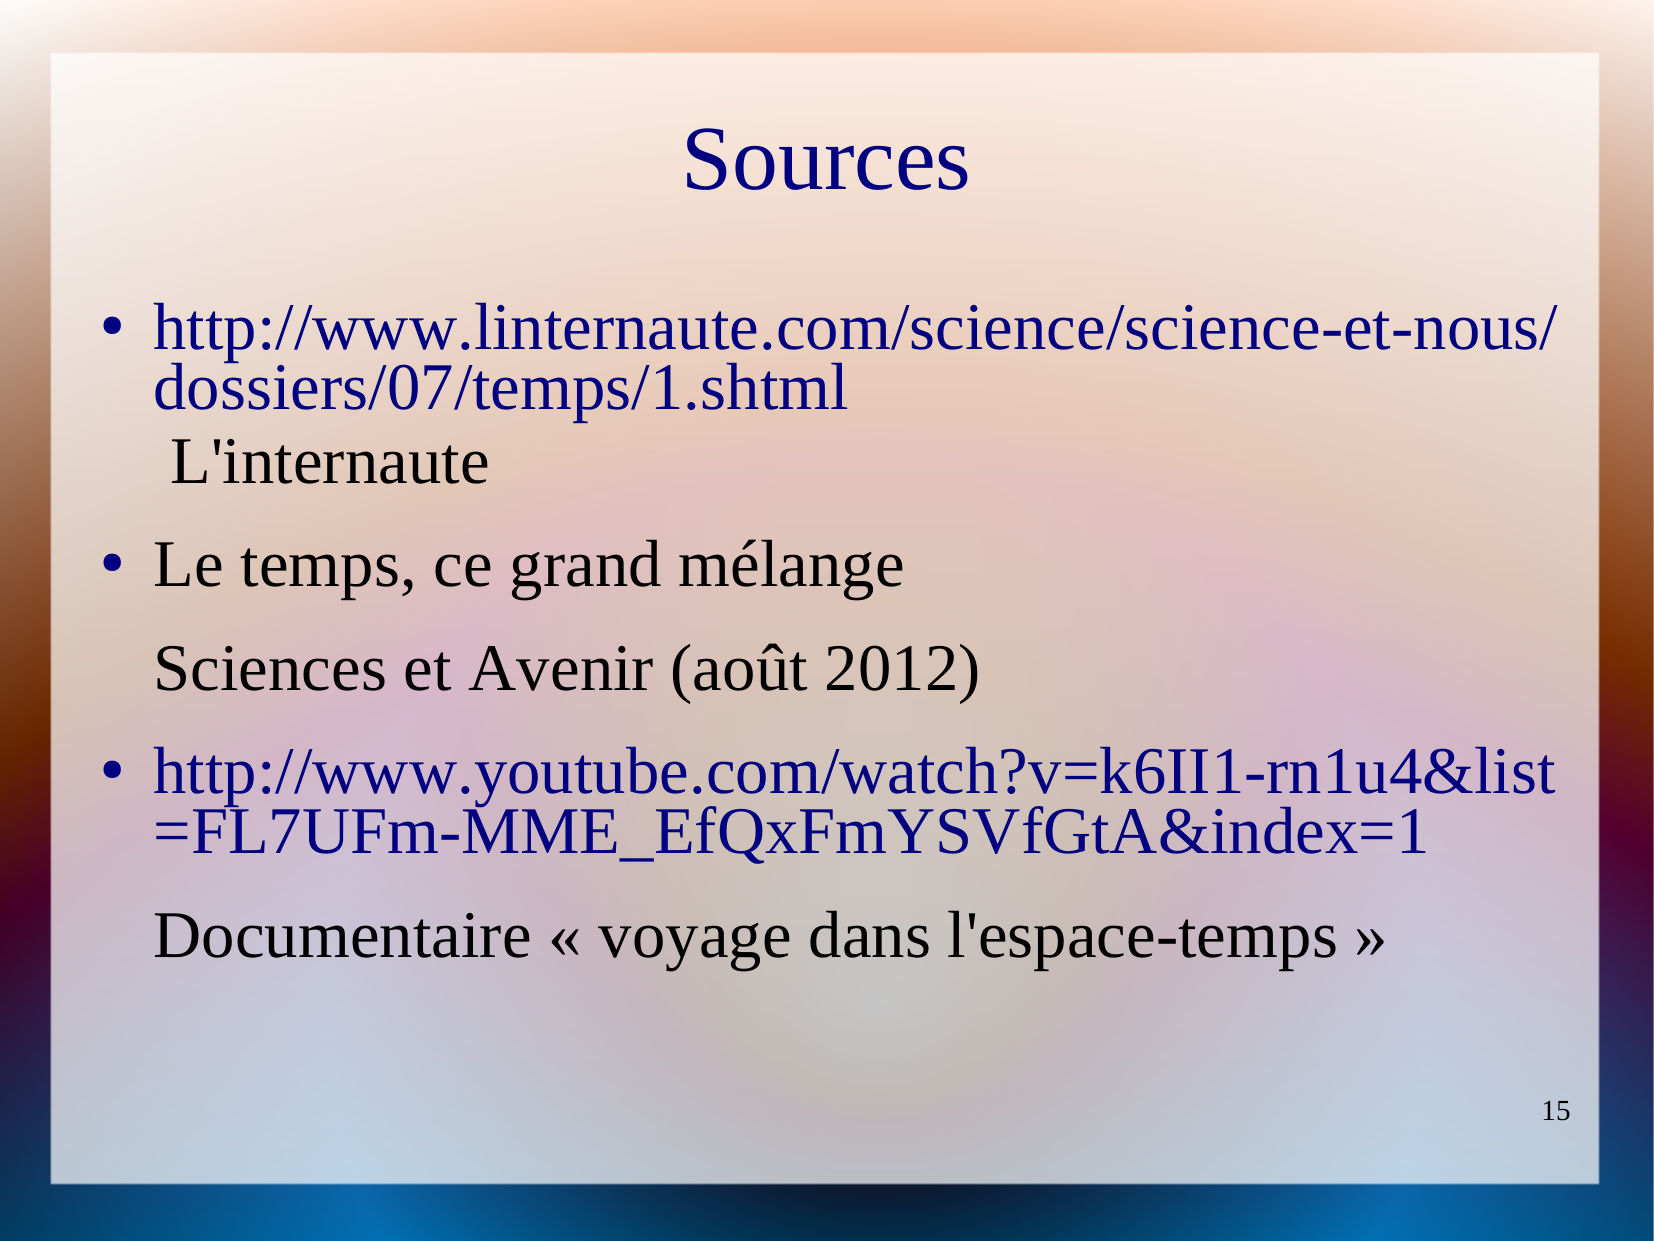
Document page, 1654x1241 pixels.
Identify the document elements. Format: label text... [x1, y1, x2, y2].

picture [0, 0, 1654, 1241]
list http://www.linternaute.com/science/science-et-nous/dossiers/07/temps/1.shtml L'internaute Le temps, ce grand mélange Sciences et Avenir (août 2012) http://www.youtube.com/watch?v=k6II1-rn1u4&list=FL7UFm-MME_EfQxFmYSVfGtA&index=1 Documentaire « voyage dans l'espace-temps » [82, 290, 1571, 1010]
title Sources [82, 55, 1571, 263]
